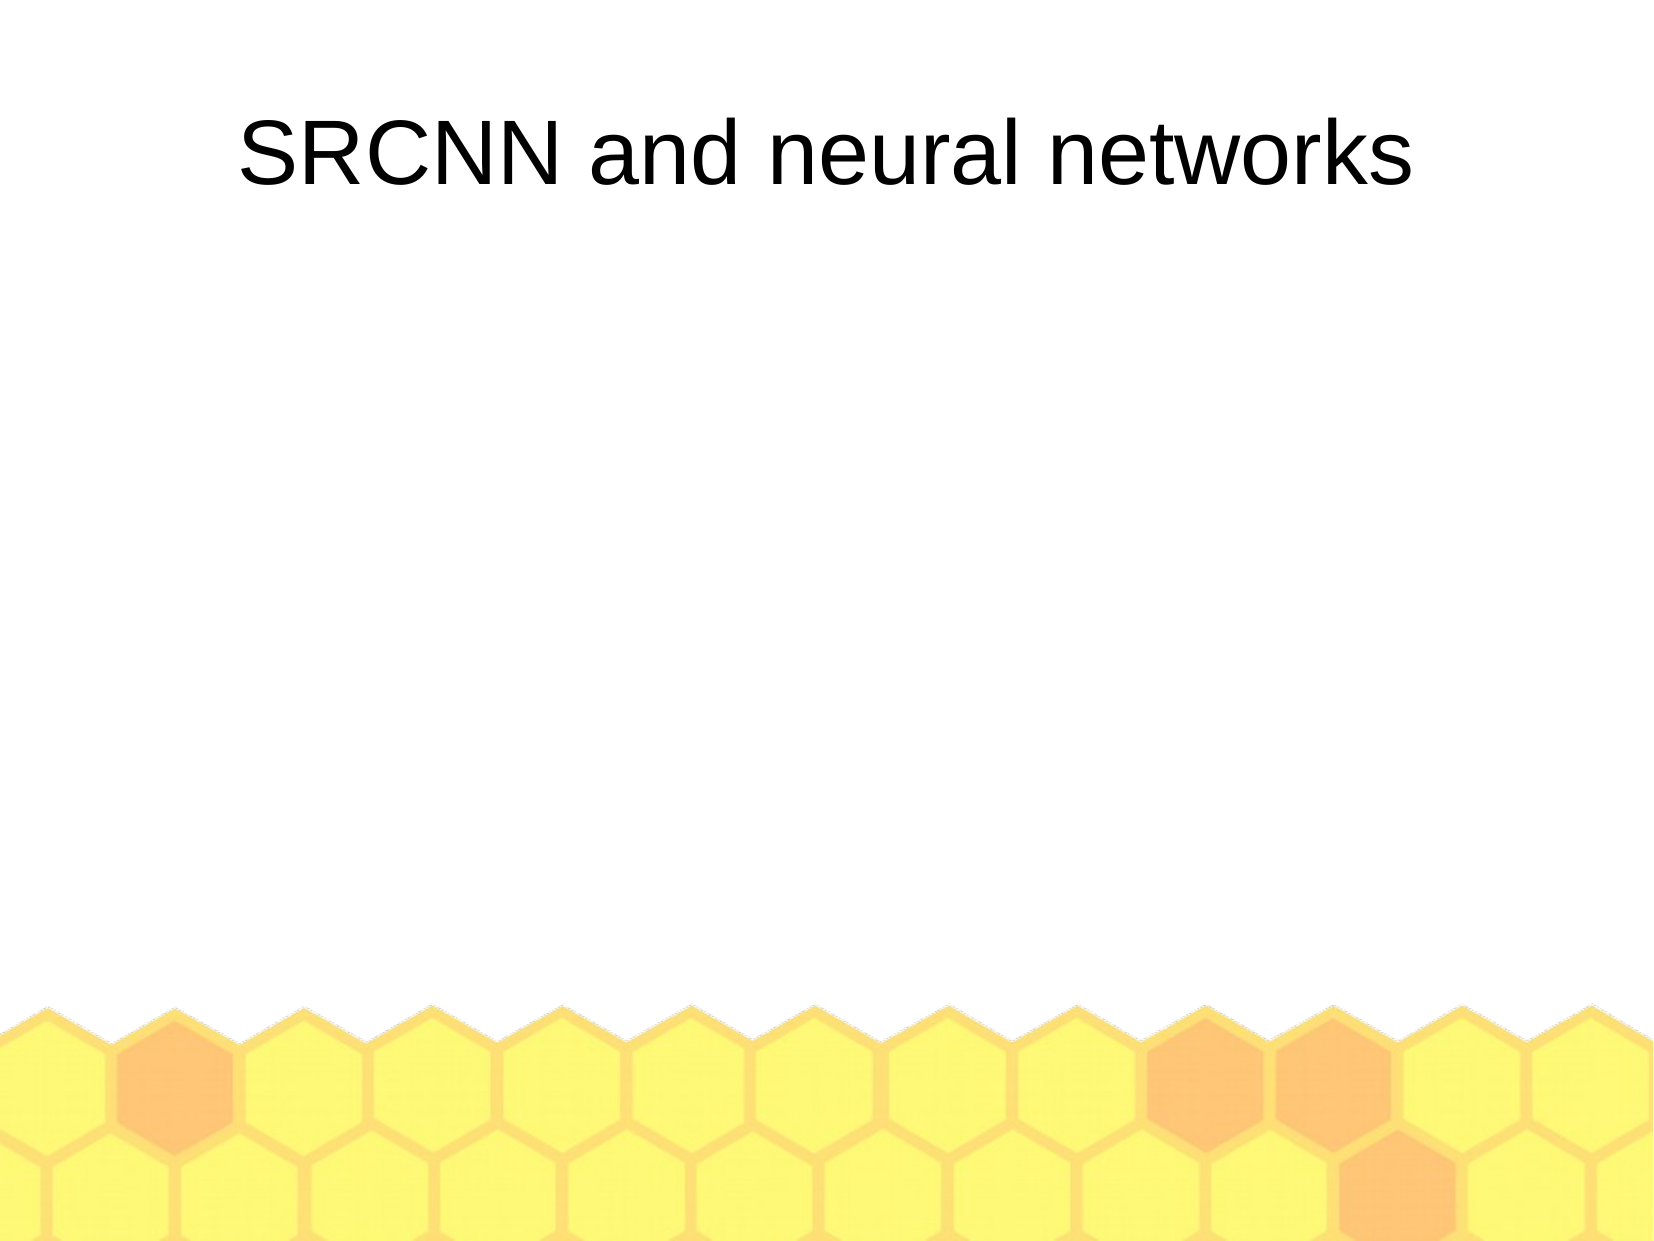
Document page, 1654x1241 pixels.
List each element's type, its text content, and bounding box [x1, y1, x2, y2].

picture [0, 1001, 1654, 1241]
title SRCNN and neural networks [82, 49, 1571, 257]
